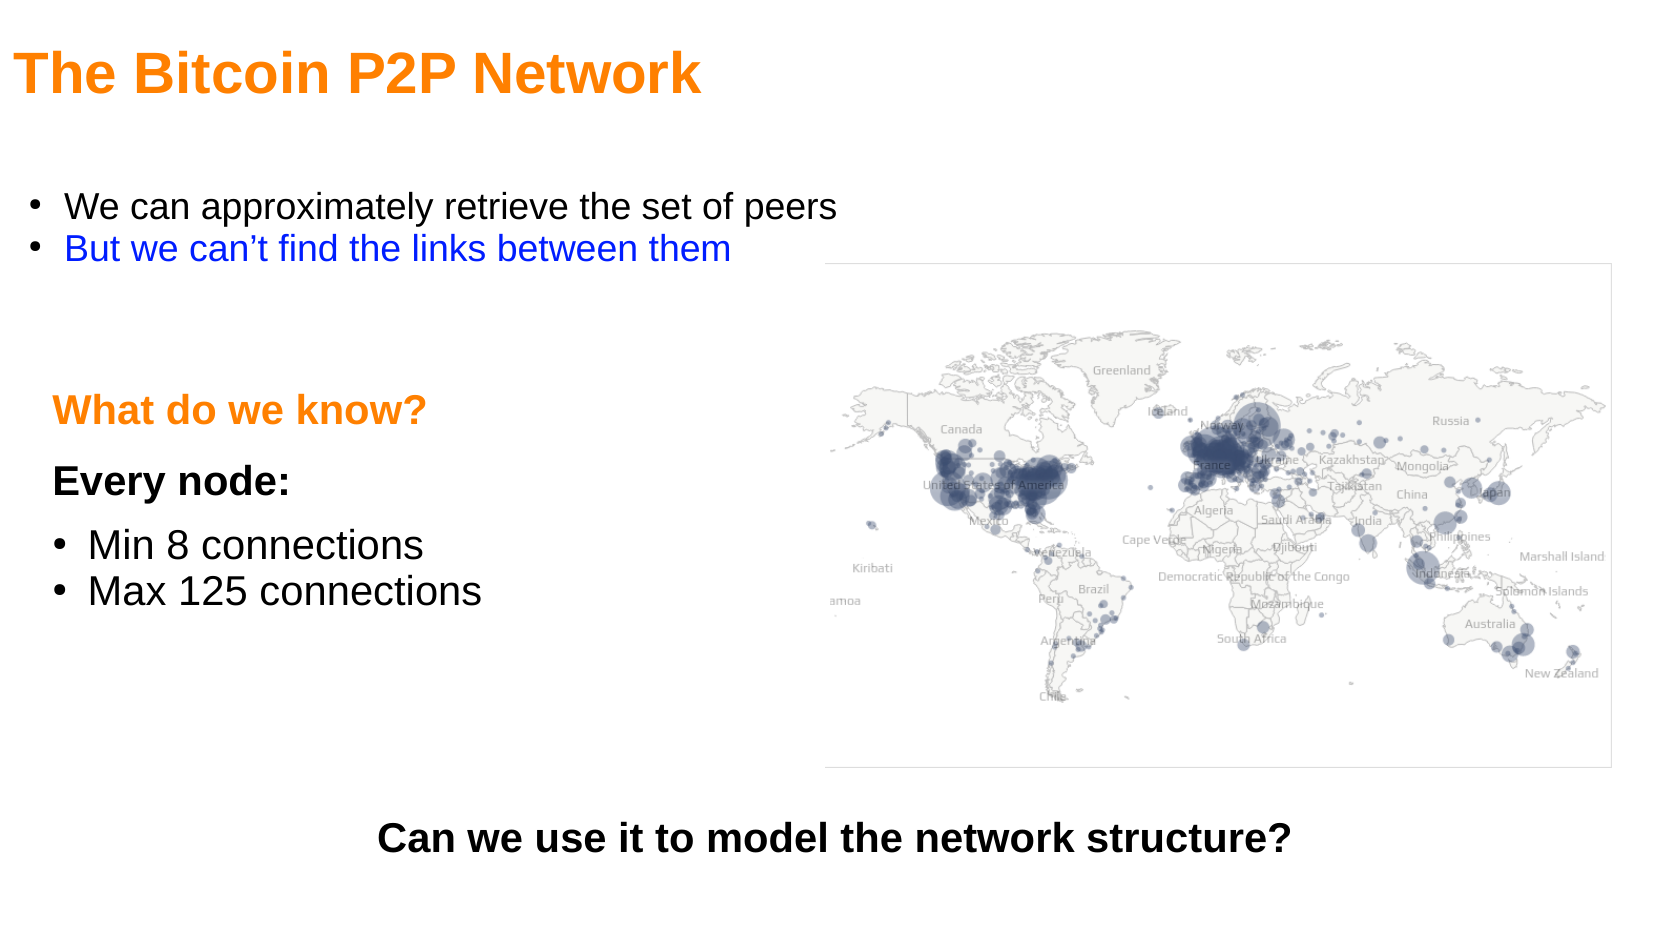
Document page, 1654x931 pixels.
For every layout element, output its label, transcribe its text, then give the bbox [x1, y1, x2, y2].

picture [825, 262, 1613, 768]
text_box What do we know? [37, 379, 1051, 450]
text_box Min 8 connections Max 125 connections [37, 559, 826, 638]
text_box Every node: [37, 450, 1051, 559]
text_box Can we use it to model the network structure? [328, 807, 1342, 915]
text_box We can approximately retrieve the set of peers But we can’t find the links between them [13, 177, 976, 361]
title The Bitcoin P2P Network [13, 0, 1578, 192]
